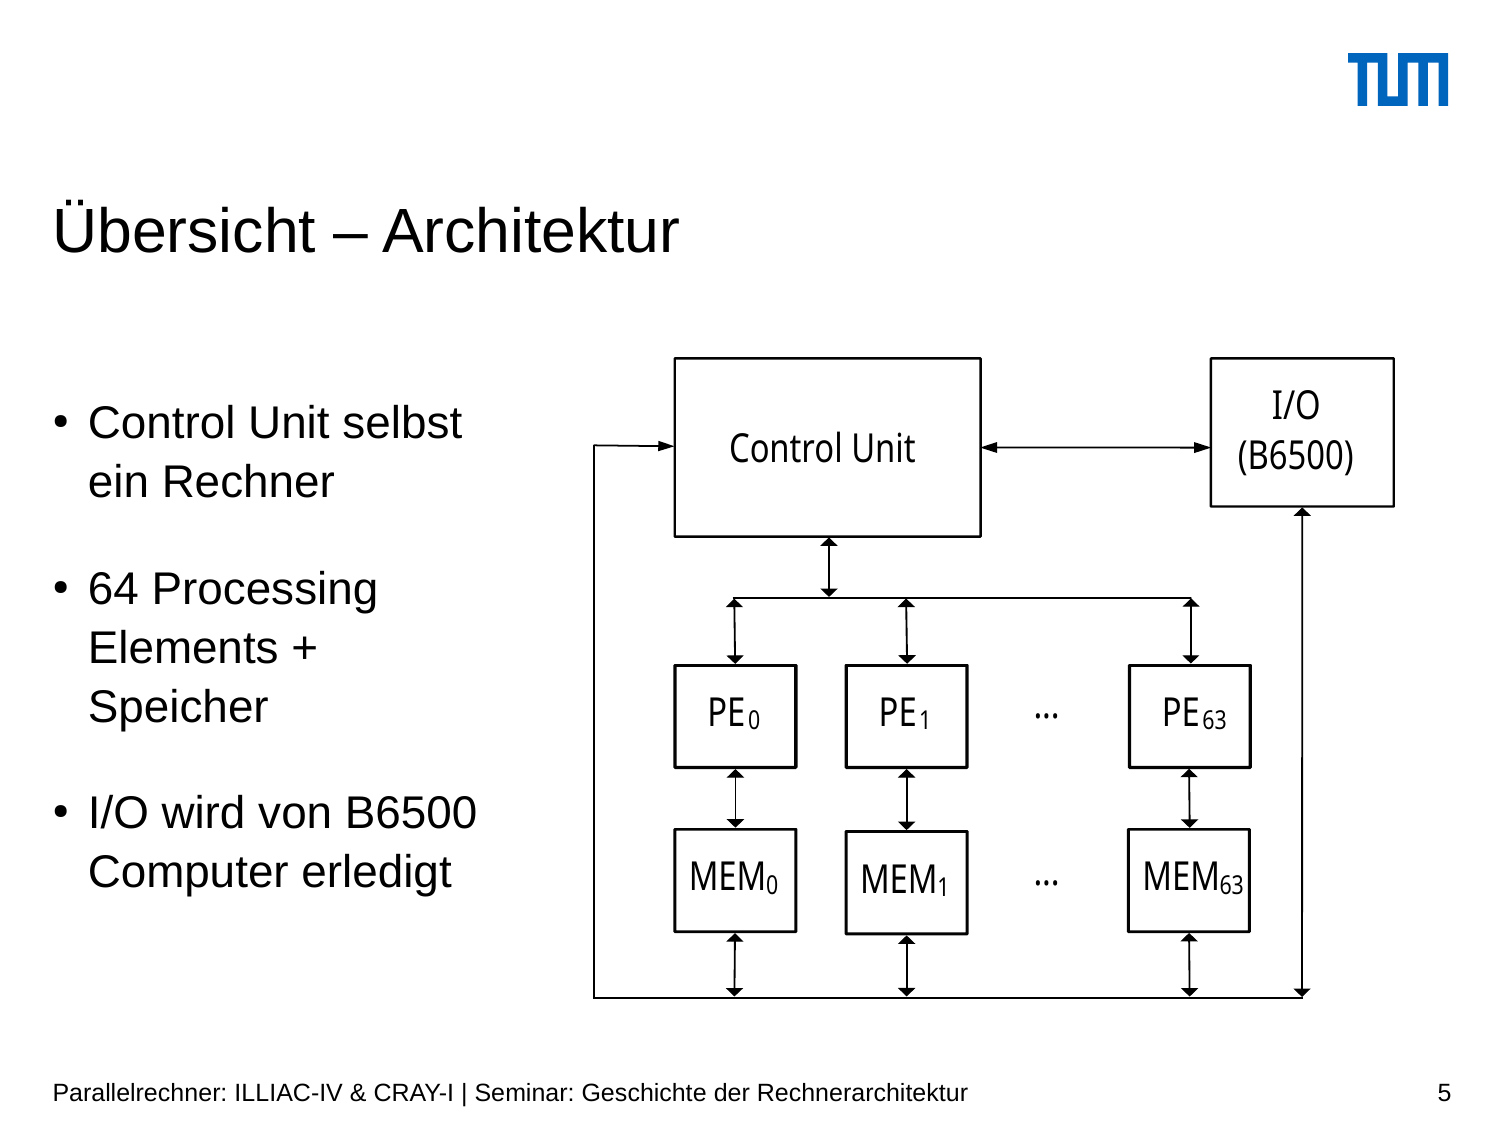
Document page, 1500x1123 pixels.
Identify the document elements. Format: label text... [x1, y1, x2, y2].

picture [578, 351, 1406, 1004]
list Control Unit selbst ein Rechner 64 Processing Elements + Speicher I/O wird von B6500 Computer erledigt [52, 389, 508, 957]
title Übersicht – Architektur [52, 199, 1453, 262]
